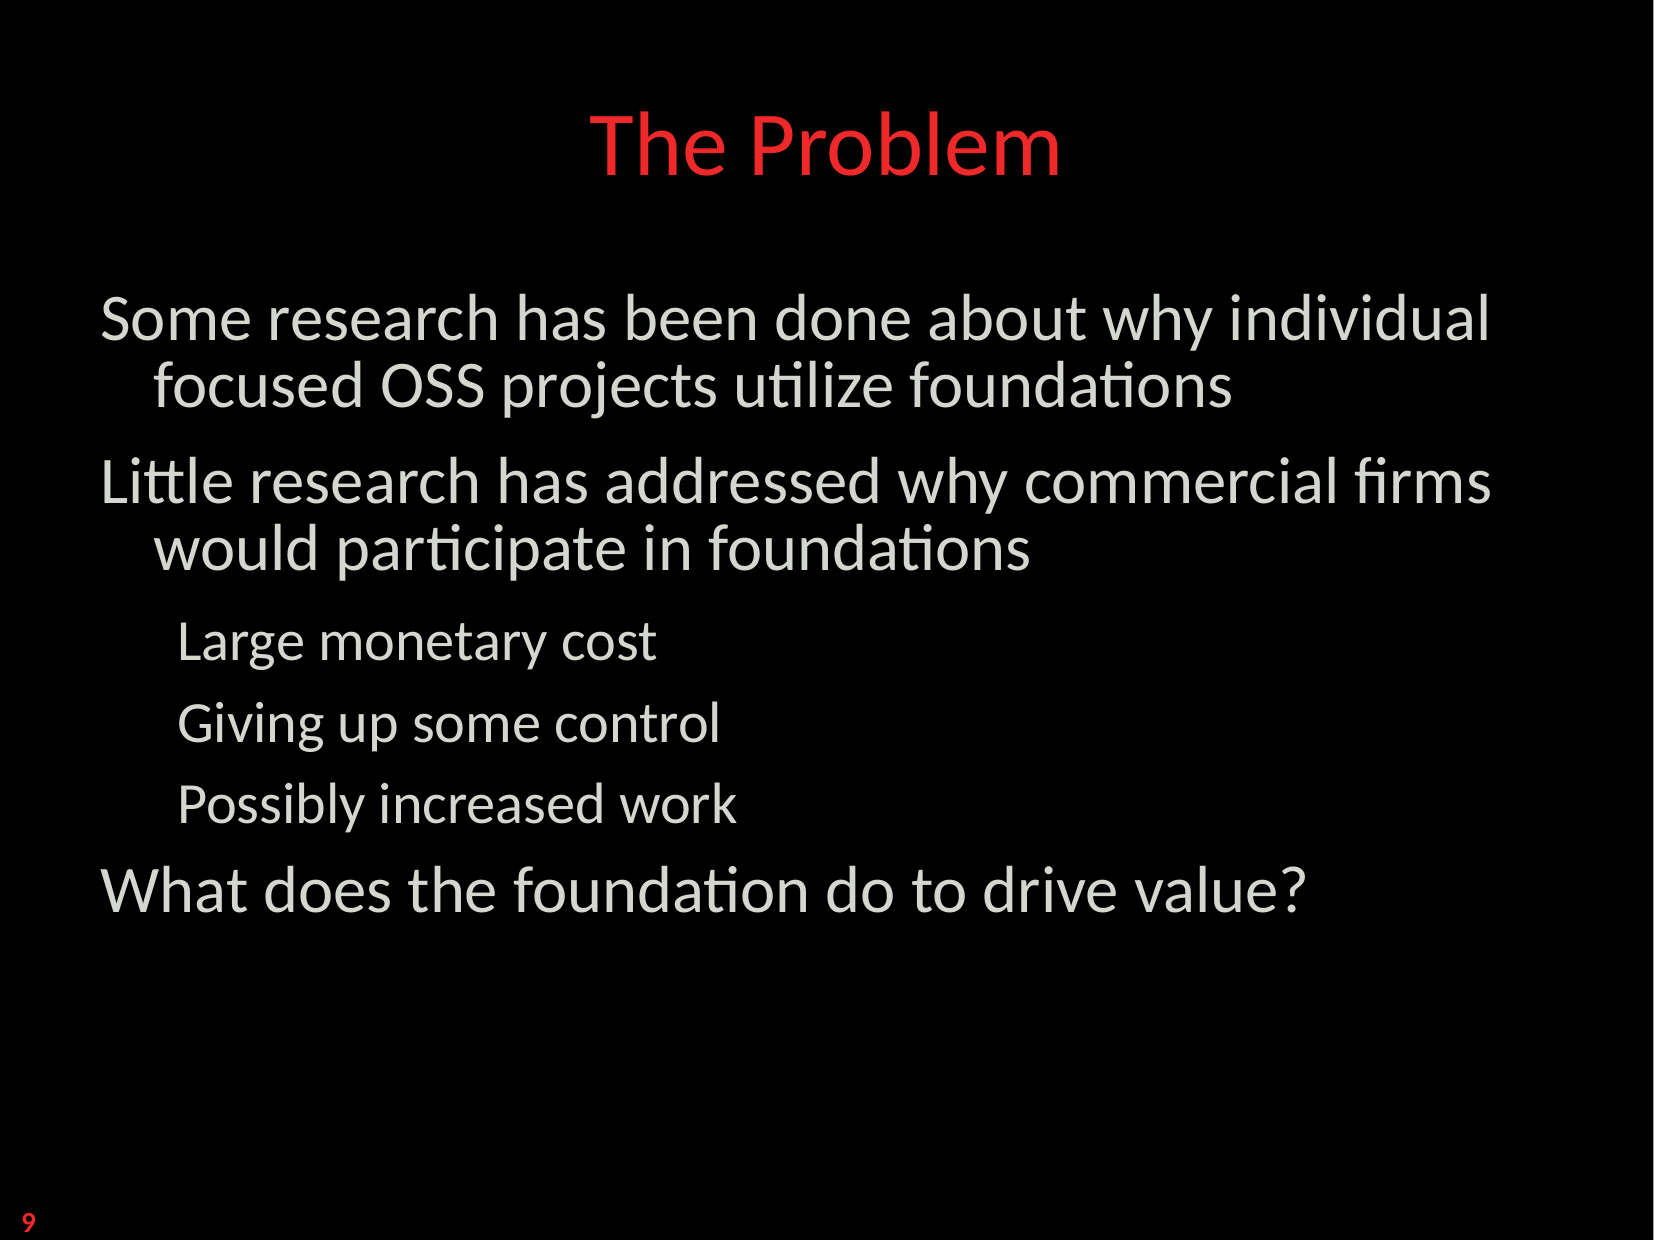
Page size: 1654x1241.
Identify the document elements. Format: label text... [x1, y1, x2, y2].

list Some research has been done about why individual focused OSS projects utilize foundations Little research has addressed why commercial firms would participate in foundations Large monetary cost Giving up some control Possibly increased work What does the foundation do to drive value? [82, 290, 1571, 1094]
title The Problem [82, 56, 1571, 250]
